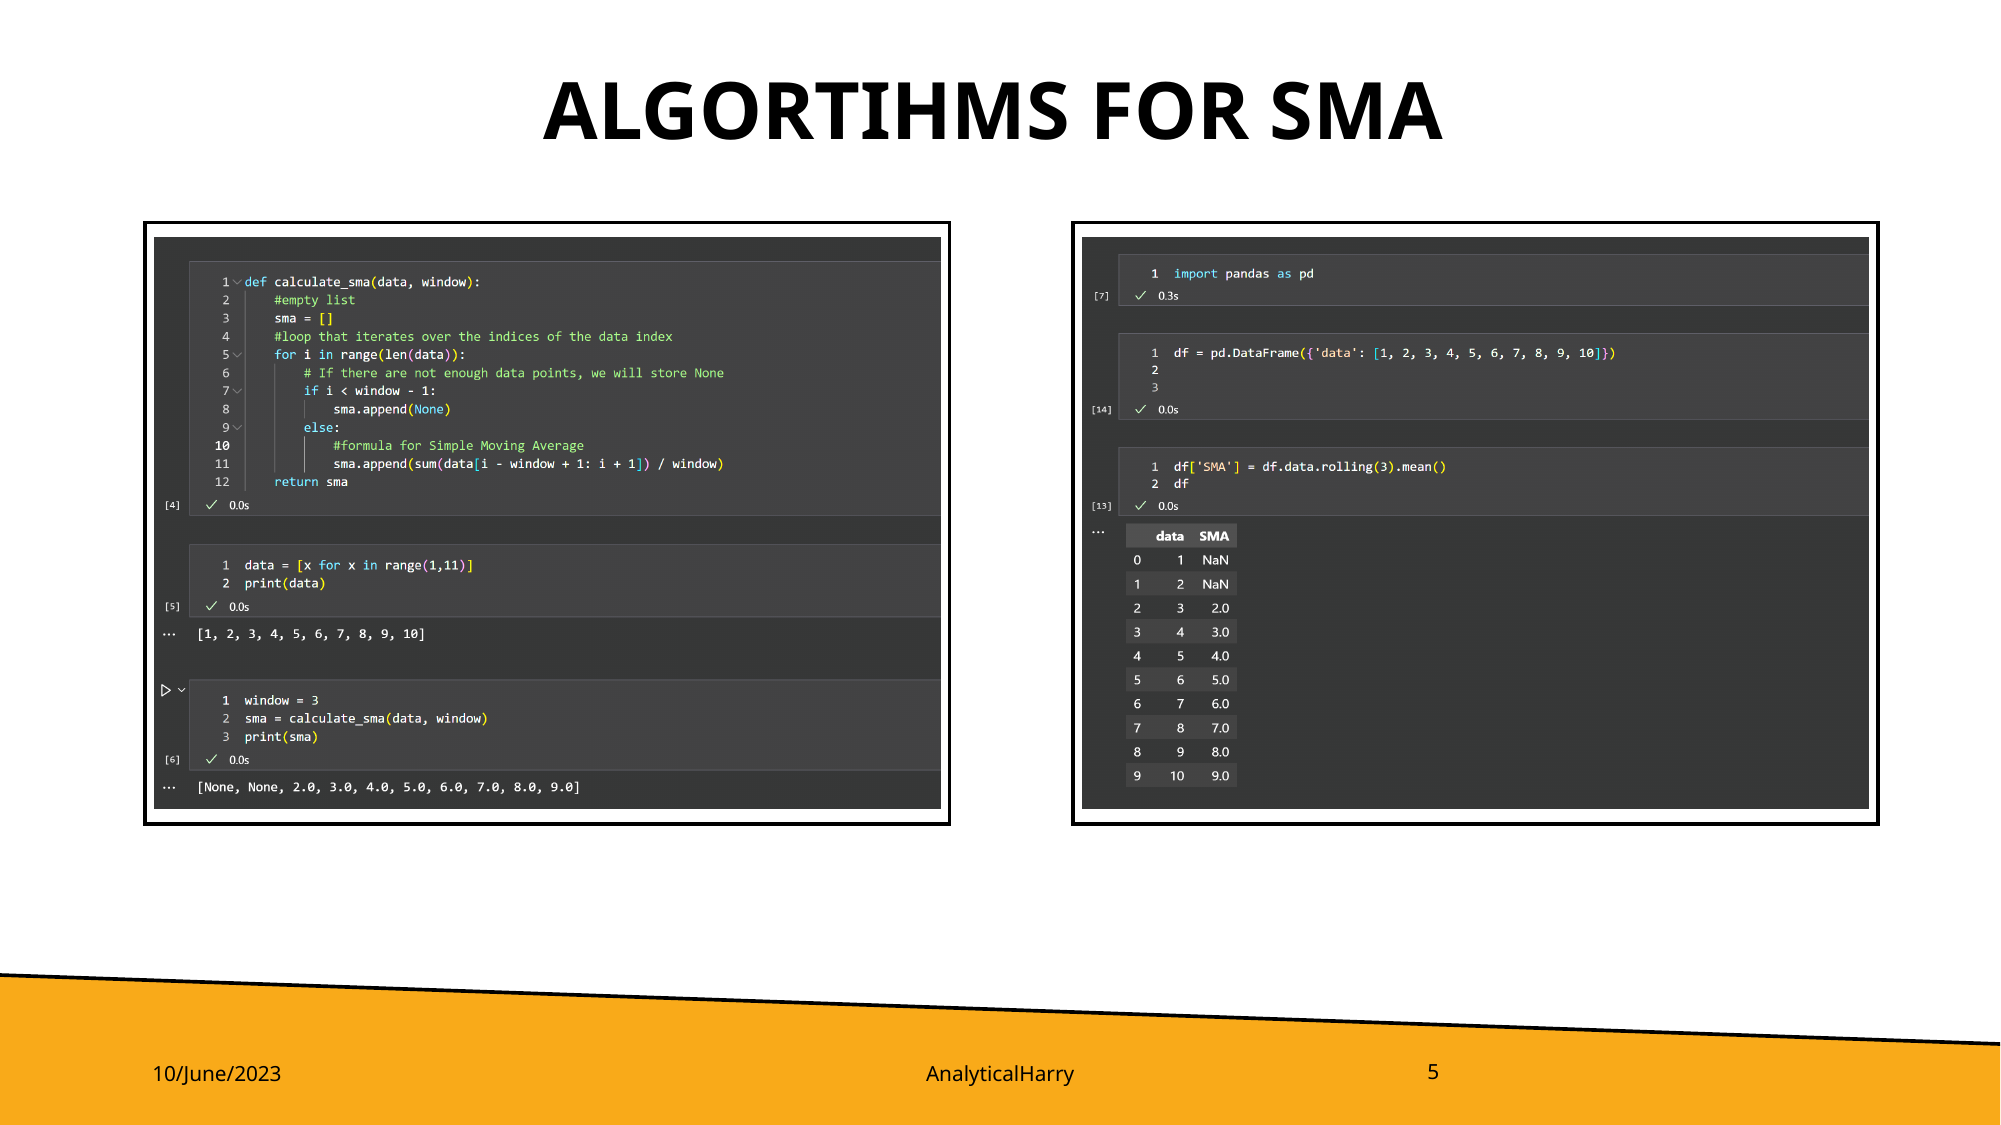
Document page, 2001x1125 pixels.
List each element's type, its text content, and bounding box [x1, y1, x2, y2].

text_box 10/June/2023 [137, 1042, 588, 1103]
text_box AnalyticalHarry [662, 1042, 1338, 1103]
picture [154, 237, 941, 809]
picture [1082, 237, 1869, 809]
title ALGORTIHMS FOR SMA [131, 5, 1857, 223]
text_box [1412, 1042, 1863, 1103]
